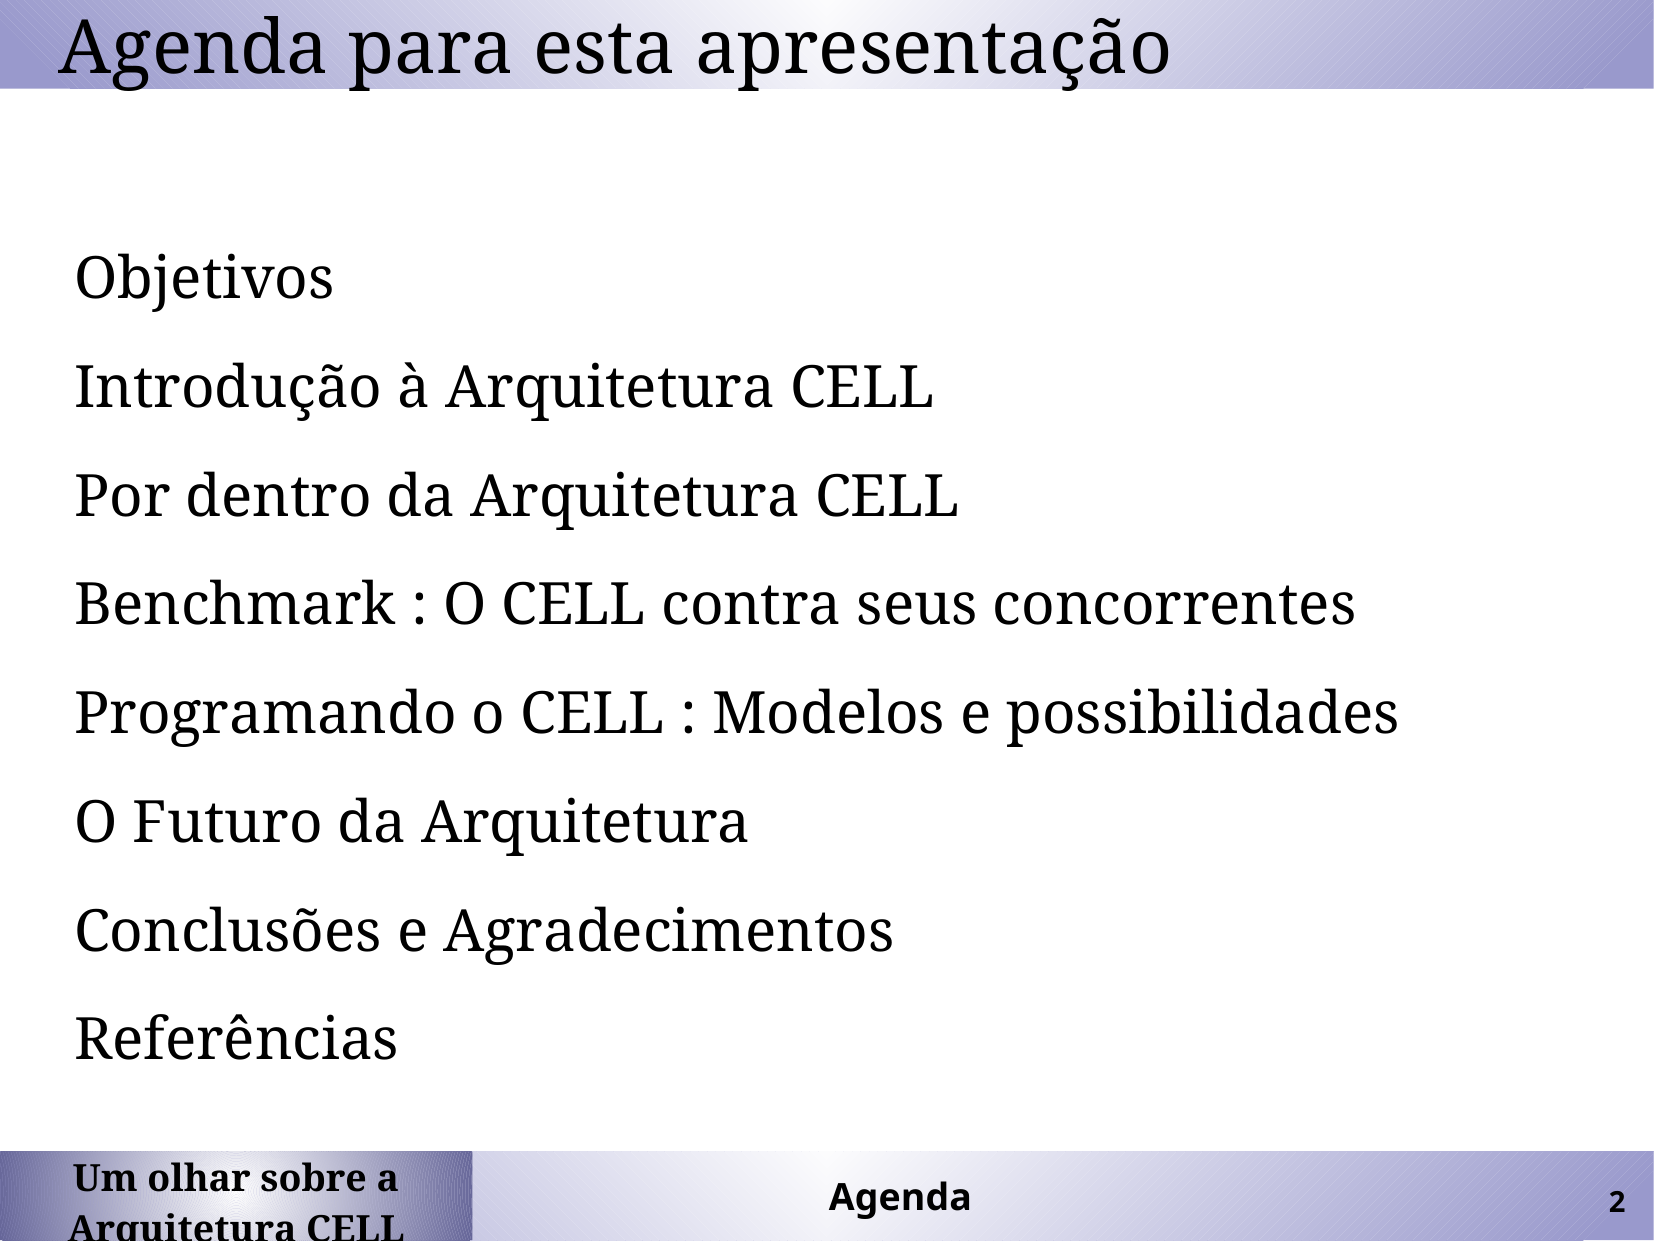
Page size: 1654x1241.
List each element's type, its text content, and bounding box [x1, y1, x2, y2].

title Agenda para esta apresentação [59, 0, 1447, 89]
list Objetivos Introdução à Arquitetura CELL Por dentro da Arquitetura CELL Benchmark : O CELL contra seus concorrentes Programando o CELL : Modelos e possibilidades O Futuro da Arquitetura Conclusões e Agradecimentos Referências [59, 236, 1625, 1152]
text_box Agenda [501, 1151, 1300, 1241]
